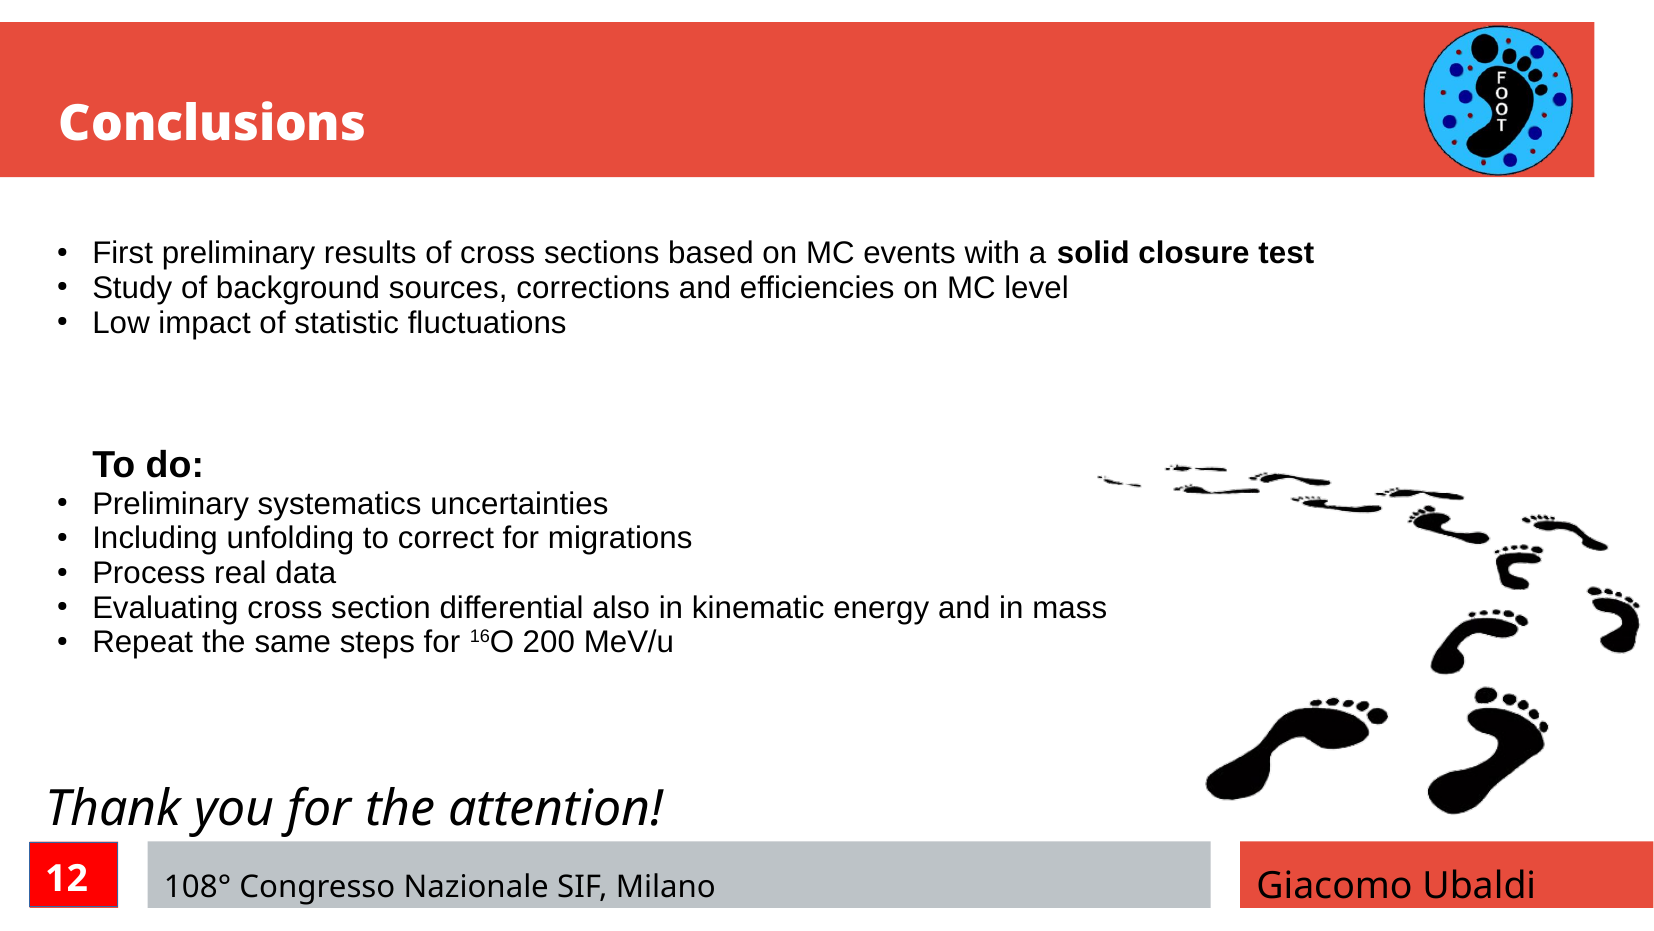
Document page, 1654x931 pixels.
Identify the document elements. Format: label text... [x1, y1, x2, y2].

picture [1042, 667, 1654, 889]
title Conclusions [59, 44, 1409, 156]
title Conclusions [1589, 44, 1595, 156]
text_box 108° Congresso Nazionale SIF, Milano [149, 856, 772, 908]
text_box 12 [30, 844, 113, 903]
text_box Giacomo Ubaldi [1241, 850, 1568, 910]
text_box Thank you for the attention! [30, 764, 858, 897]
text_box First preliminary results of cross sections based on MC events with a solid closure test Study of background sources, corrections and efficiencies on MC level Low impact of statistic fluctuations To do: Preliminary systematics uncertainties Including unfolding to correct for migrations Process real data Evaluating cross section differential also in kinematic energy and in mass Repeat the same steps for 16O 200 MeV/u [42, 186, 1654, 667]
text_box [29, 842, 118, 907]
picture [1409, 22, 1589, 182]
